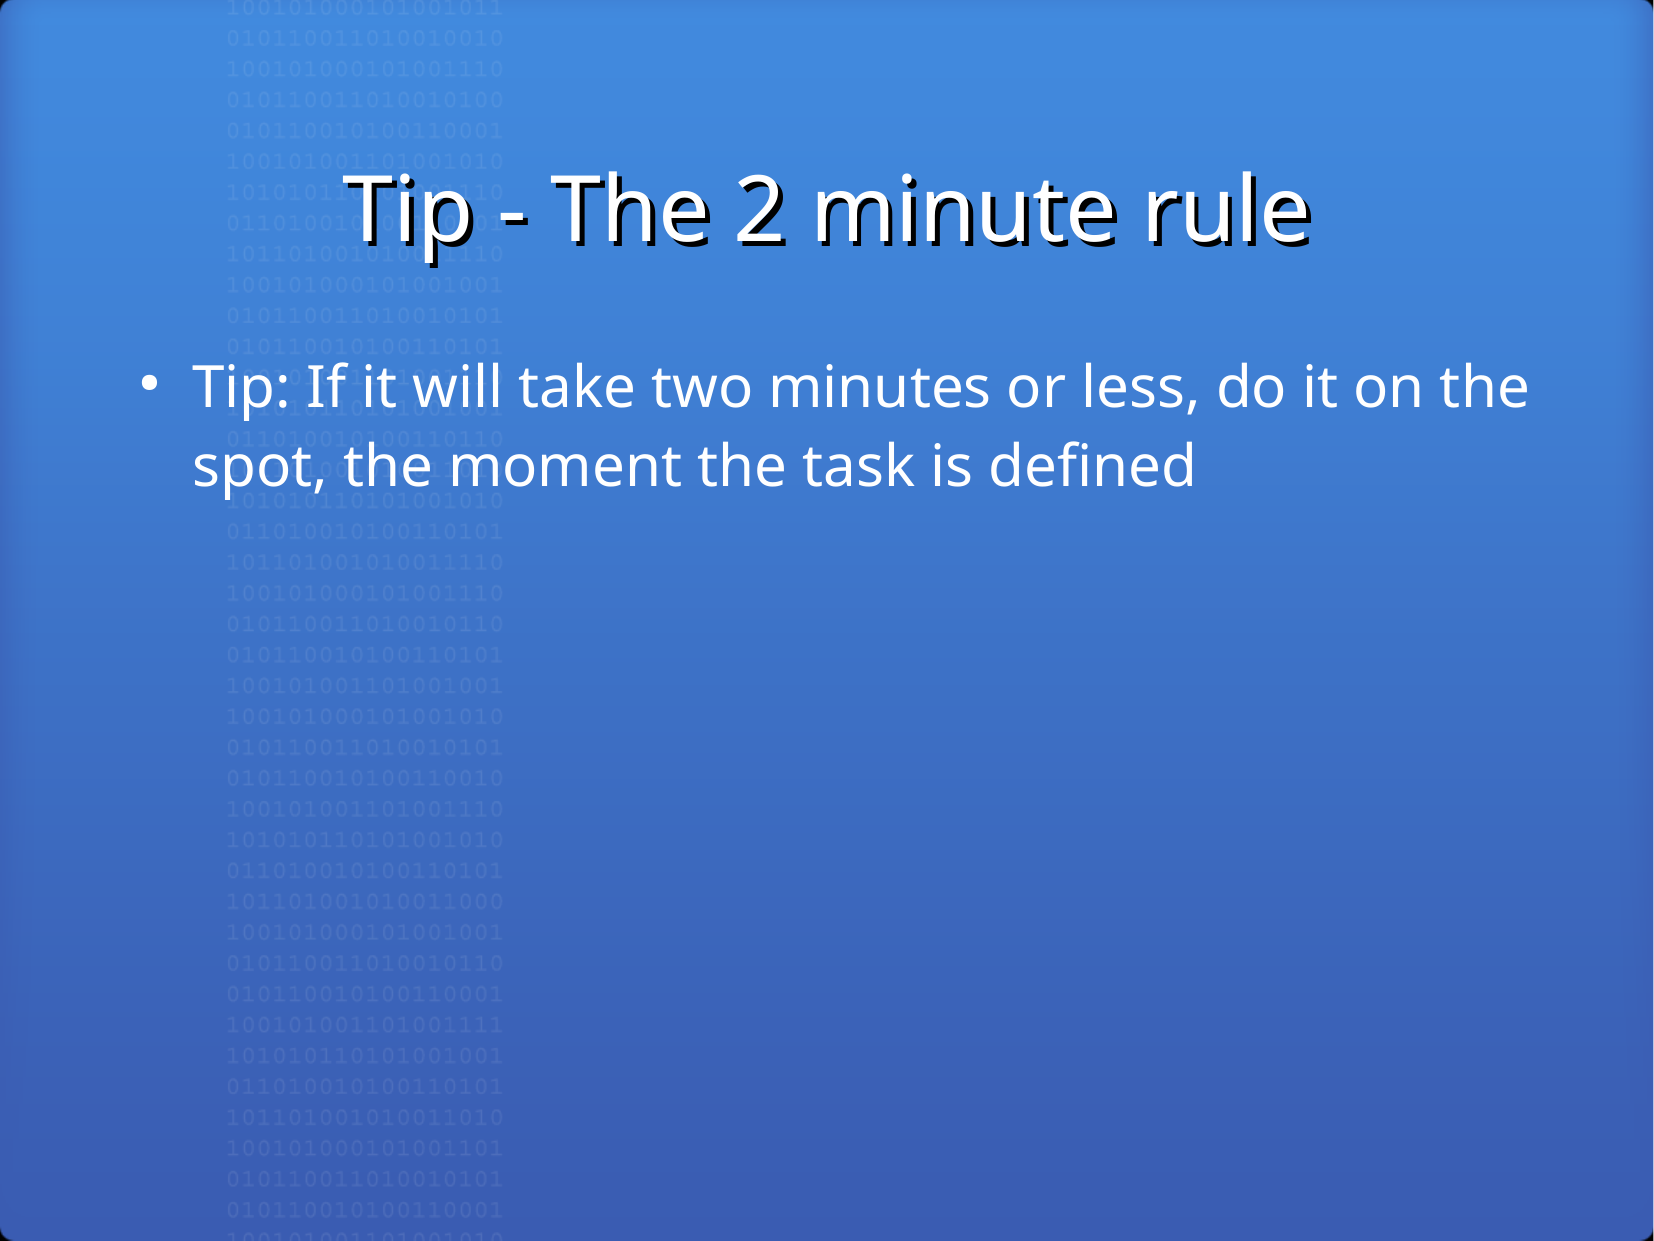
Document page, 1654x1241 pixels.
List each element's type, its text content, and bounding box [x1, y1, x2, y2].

picture [0, 0, 1654, 1241]
title Tip - The 2 minute rule [121, 102, 1534, 310]
list Tip: If it will take two minutes or less, do it on the spot, the moment the task is defined [121, 344, 1534, 1127]
